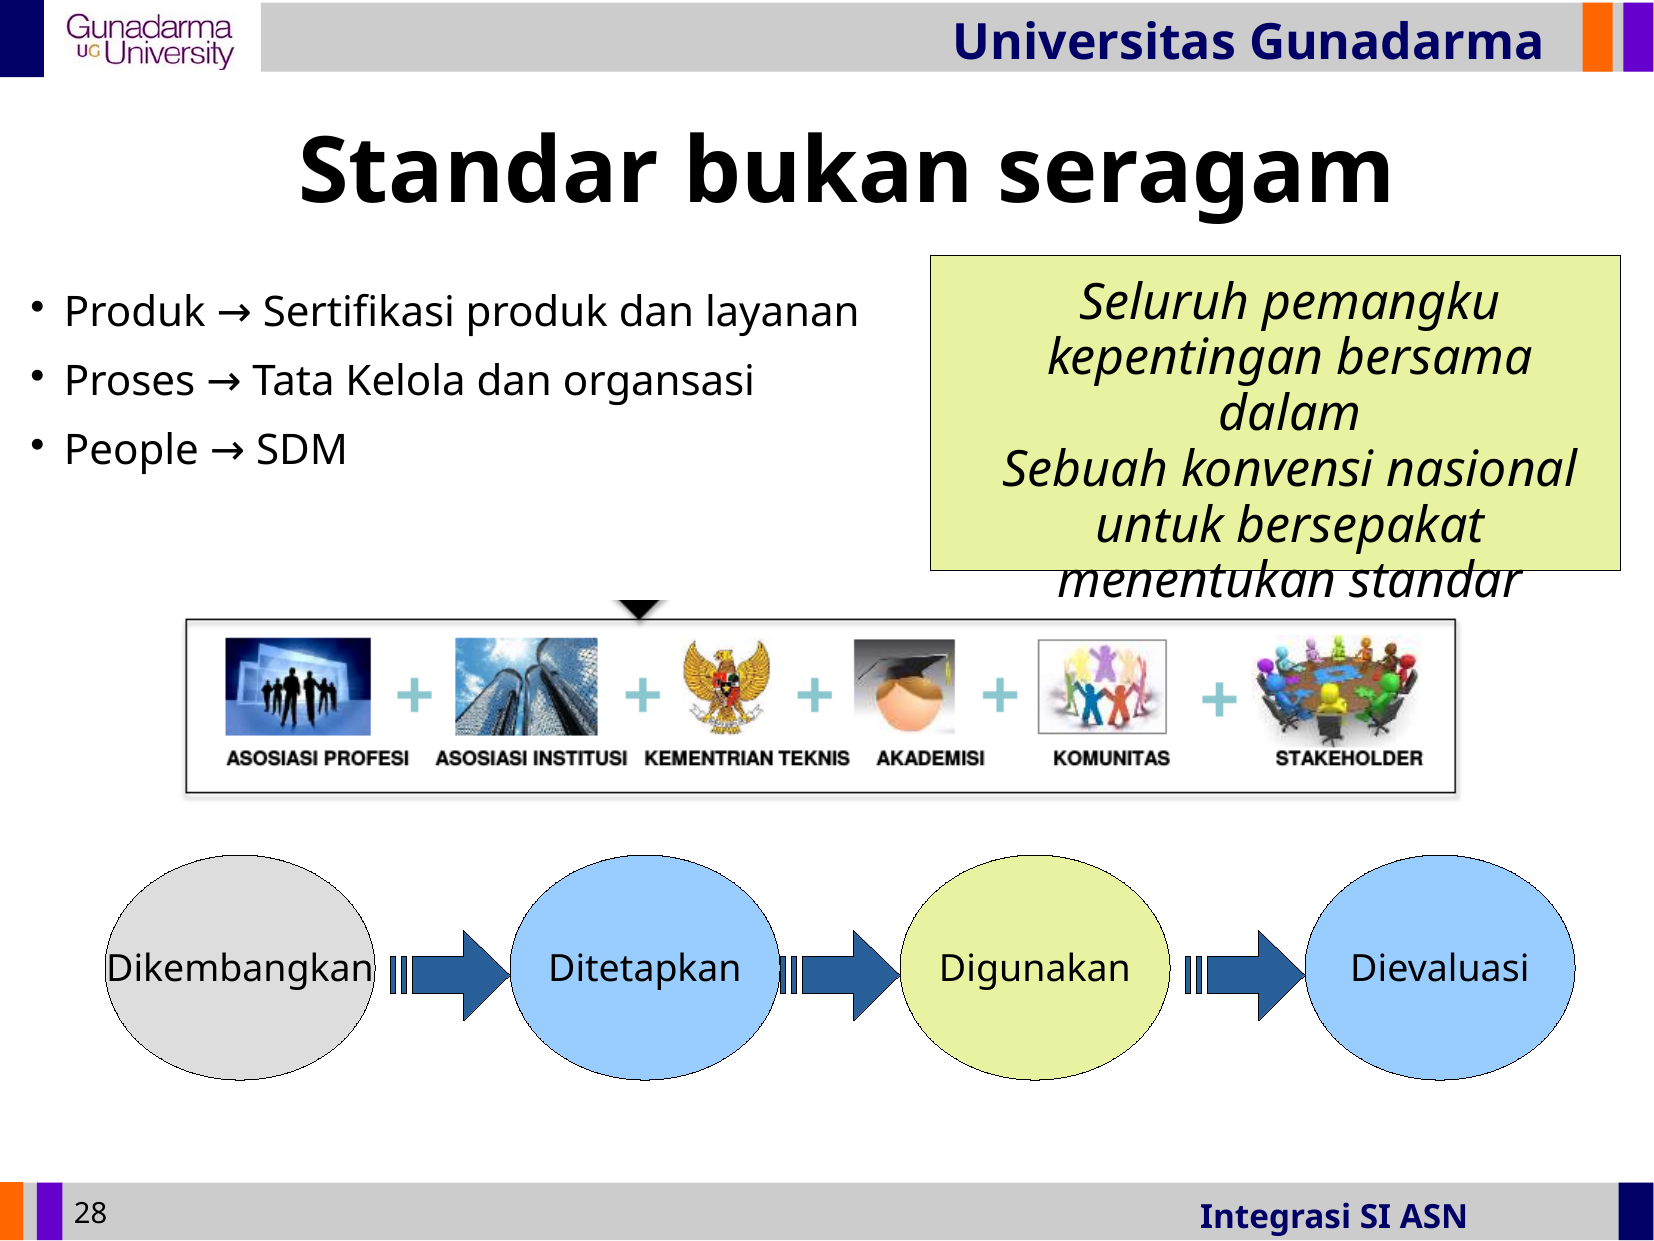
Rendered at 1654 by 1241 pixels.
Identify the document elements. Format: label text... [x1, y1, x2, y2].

text_box [1185, 956, 1191, 994]
text_box [1060, 462, 1074, 483]
text_box [401, 956, 407, 994]
text_box Dievaluasi [1305, 855, 1576, 1081]
text_box [802, 930, 901, 1021]
title Standar bukan seragam [75, 61, 1588, 271]
text_box [390, 956, 396, 994]
text_box [930, 271, 1621, 571]
text_box [1196, 956, 1202, 994]
text_box Dikembangkan [105, 855, 376, 1081]
text_box [791, 956, 797, 994]
list Produk → Sertifikasi produk dan layanan Proses → Tata Kelola dan organsasi People → SDM [19, 284, 871, 526]
text_box Ditetapkan [510, 855, 780, 1081]
text_box Seluruh pemangku kepentingan bersama dalam Sebuah konvensi nasional untuk bersepakat menentukan standar [960, 267, 1621, 451]
text_box [412, 930, 511, 1021]
text_box [780, 956, 786, 994]
text_box [1588, 255, 1621, 267]
text_box [1207, 930, 1306, 1021]
text_box Digunakan [900, 855, 1171, 1081]
picture [65, 0, 235, 70]
picture [165, 600, 1471, 811]
